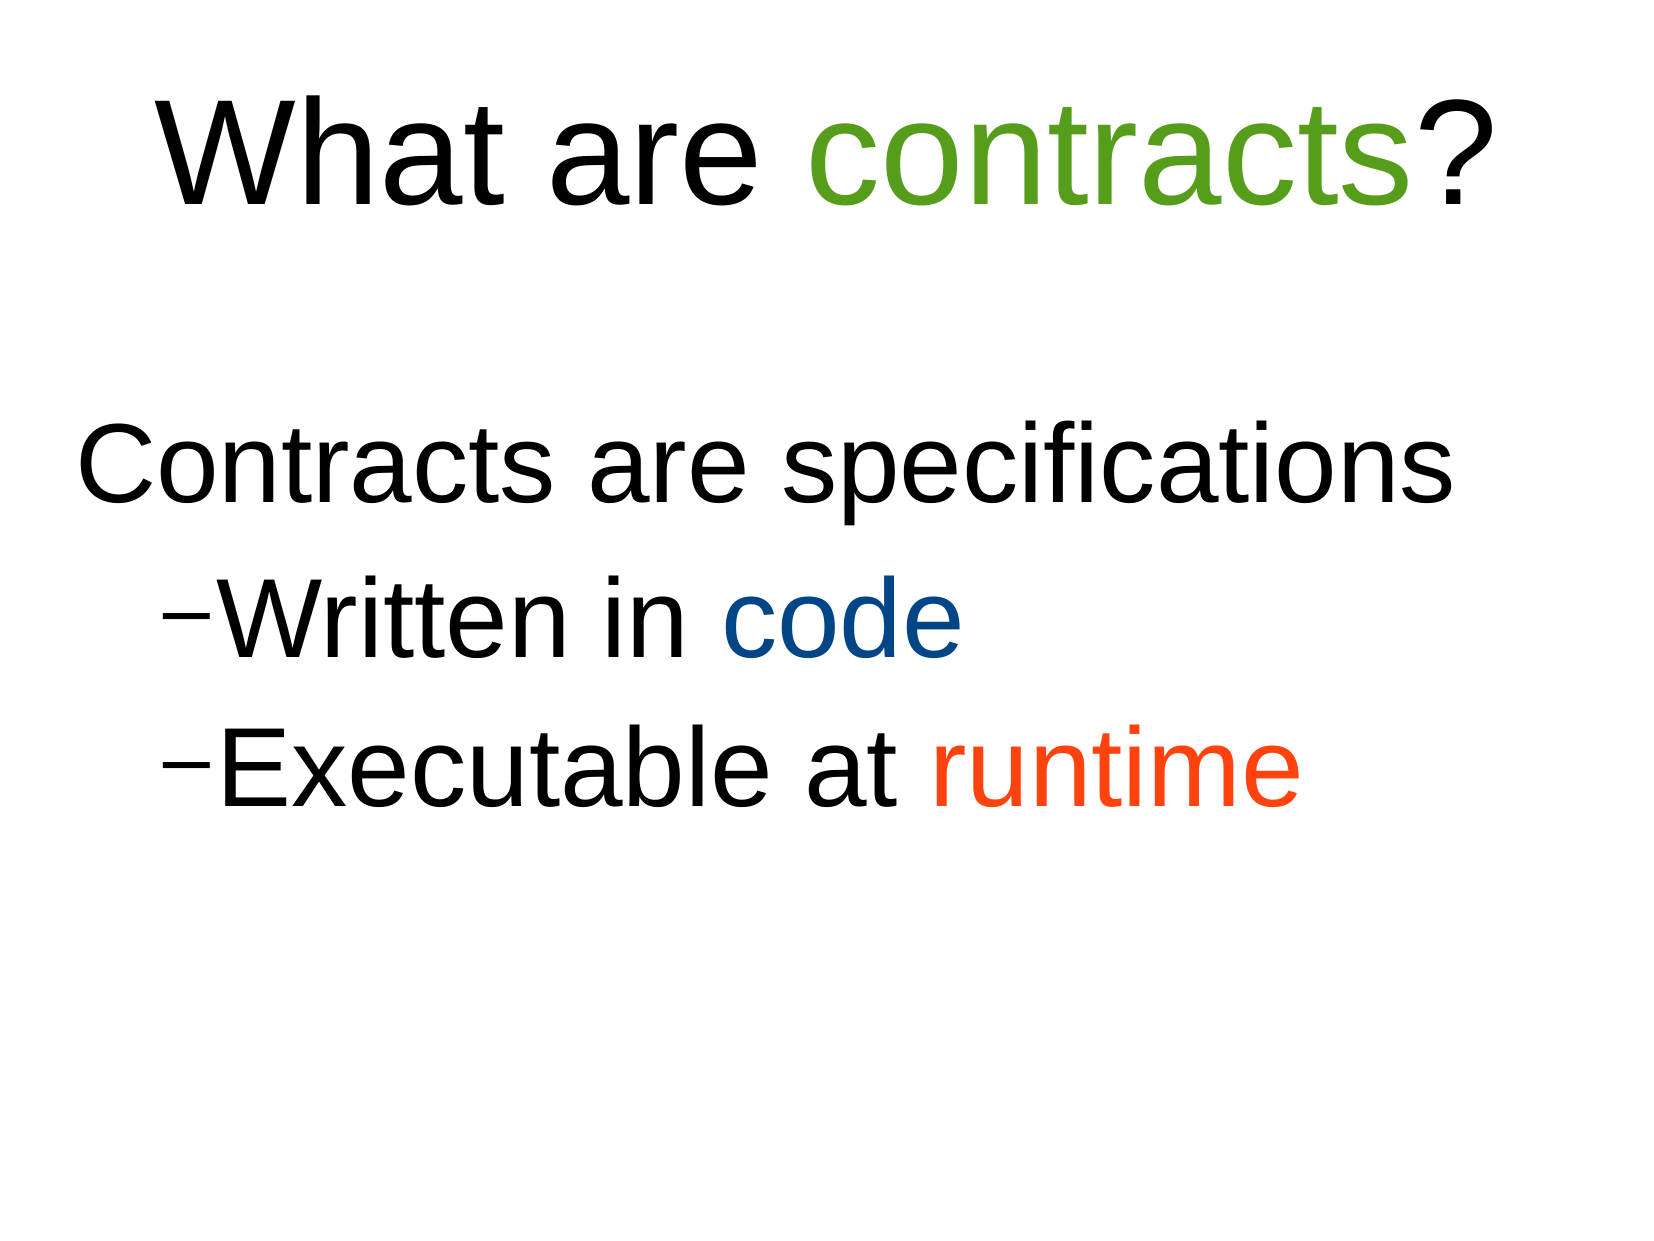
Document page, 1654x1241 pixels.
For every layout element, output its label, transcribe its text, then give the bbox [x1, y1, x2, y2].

list Contracts are specifications Written in code Executable at runtime [74, 400, 1563, 841]
title What are contracts? [82, 49, 1571, 257]
